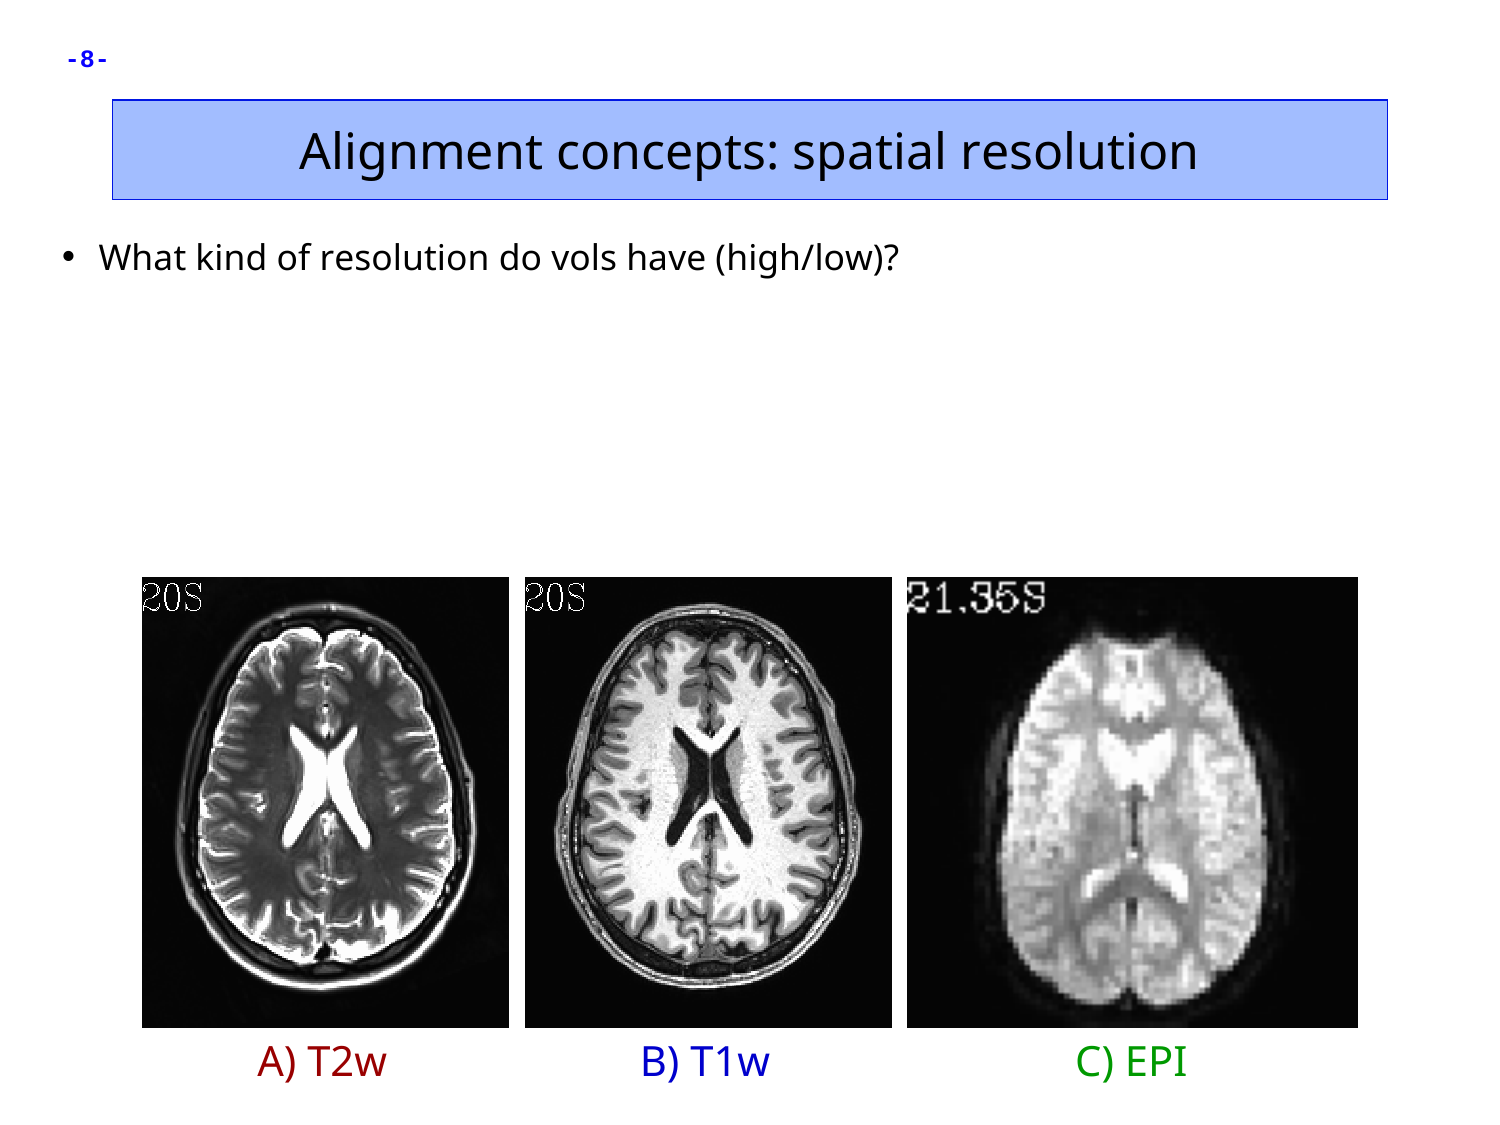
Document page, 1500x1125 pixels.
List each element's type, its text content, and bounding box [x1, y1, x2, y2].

text_box What kind of resolution do vols have (high/low)? [46, 226, 1441, 376]
text_box B) T1w [622, 1024, 795, 1096]
text_box Alignment concepts: spatial resolution [112, 99, 1388, 200]
picture [907, 577, 1358, 1028]
picture [525, 577, 892, 1028]
text_box C) EPI [1057, 1024, 1207, 1096]
text_box A) T2w [239, 1024, 413, 1096]
picture [142, 577, 509, 1028]
